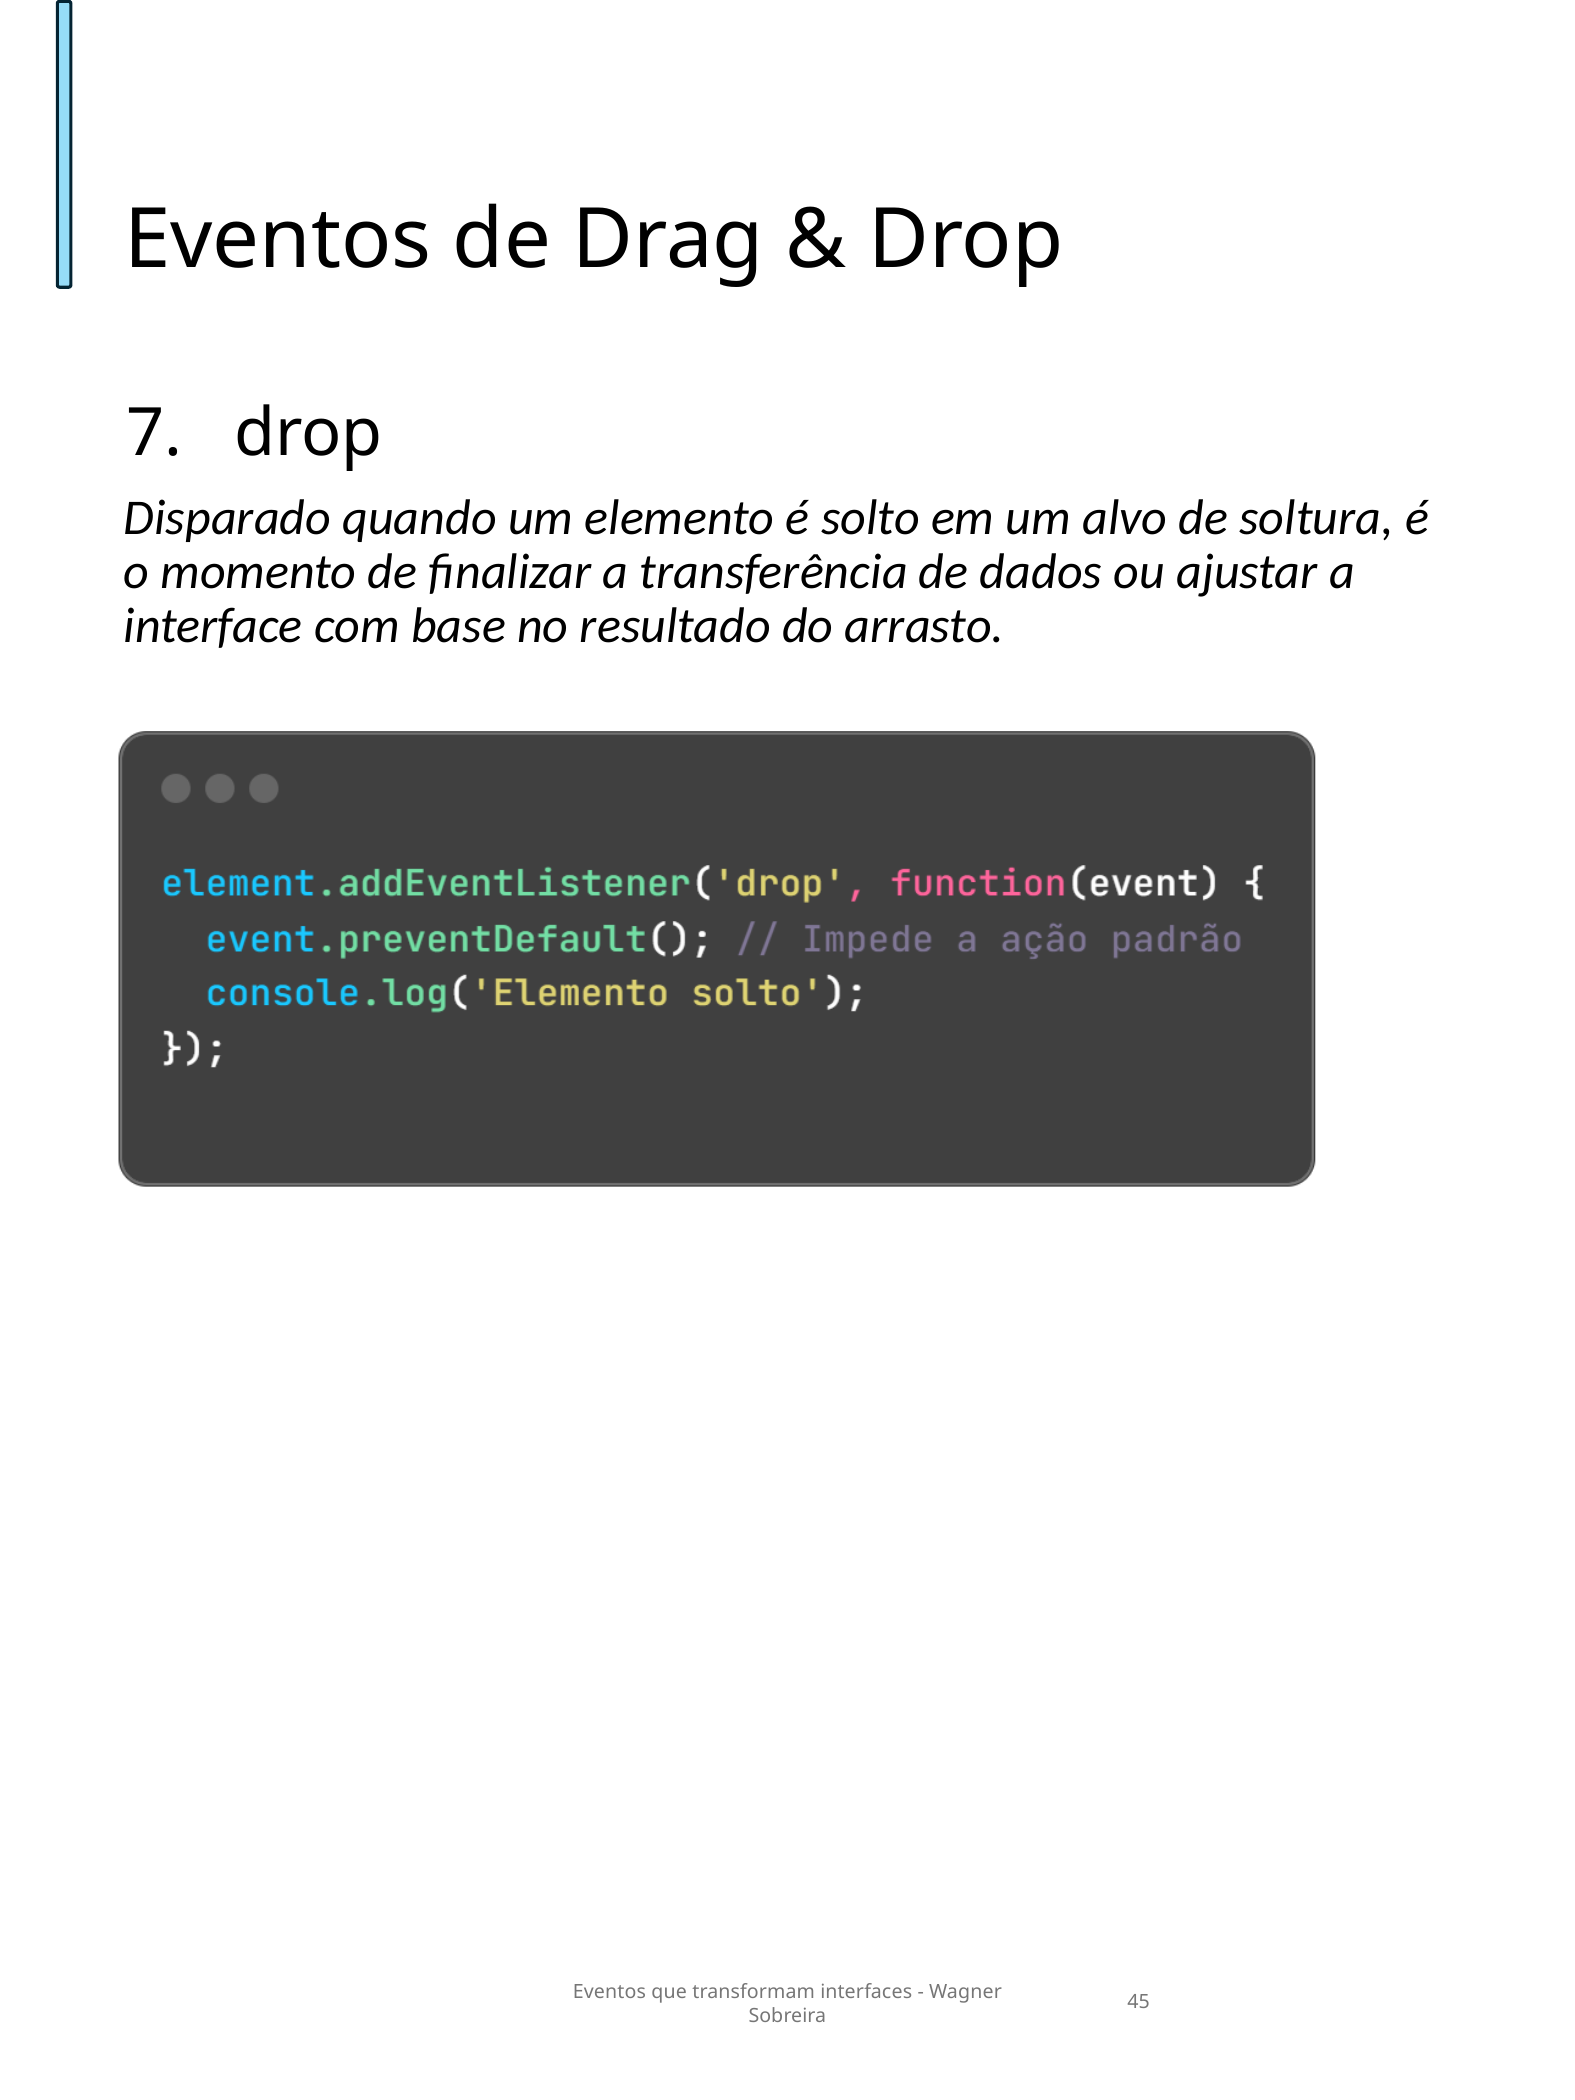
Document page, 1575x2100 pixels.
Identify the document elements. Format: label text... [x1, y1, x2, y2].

text_box [57, 1, 71, 288]
text_box Eventos de Drag & Drop [109, 188, 1474, 343]
text_box 7. drop [111, 390, 1476, 485]
picture [0, 579, 1468, 1339]
slide_number 45 [1112, 1946, 1467, 2059]
footer Eventos que transformam interfaces - Wagner Sobreira [521, 1946, 1054, 2059]
text_box Disparado quando um elemento é solto em um alvo de soltura, é o momento de finalizar a transferência de dados ou ajustar a interface com base no resultado do arrasto. [108, 483, 1474, 908]
